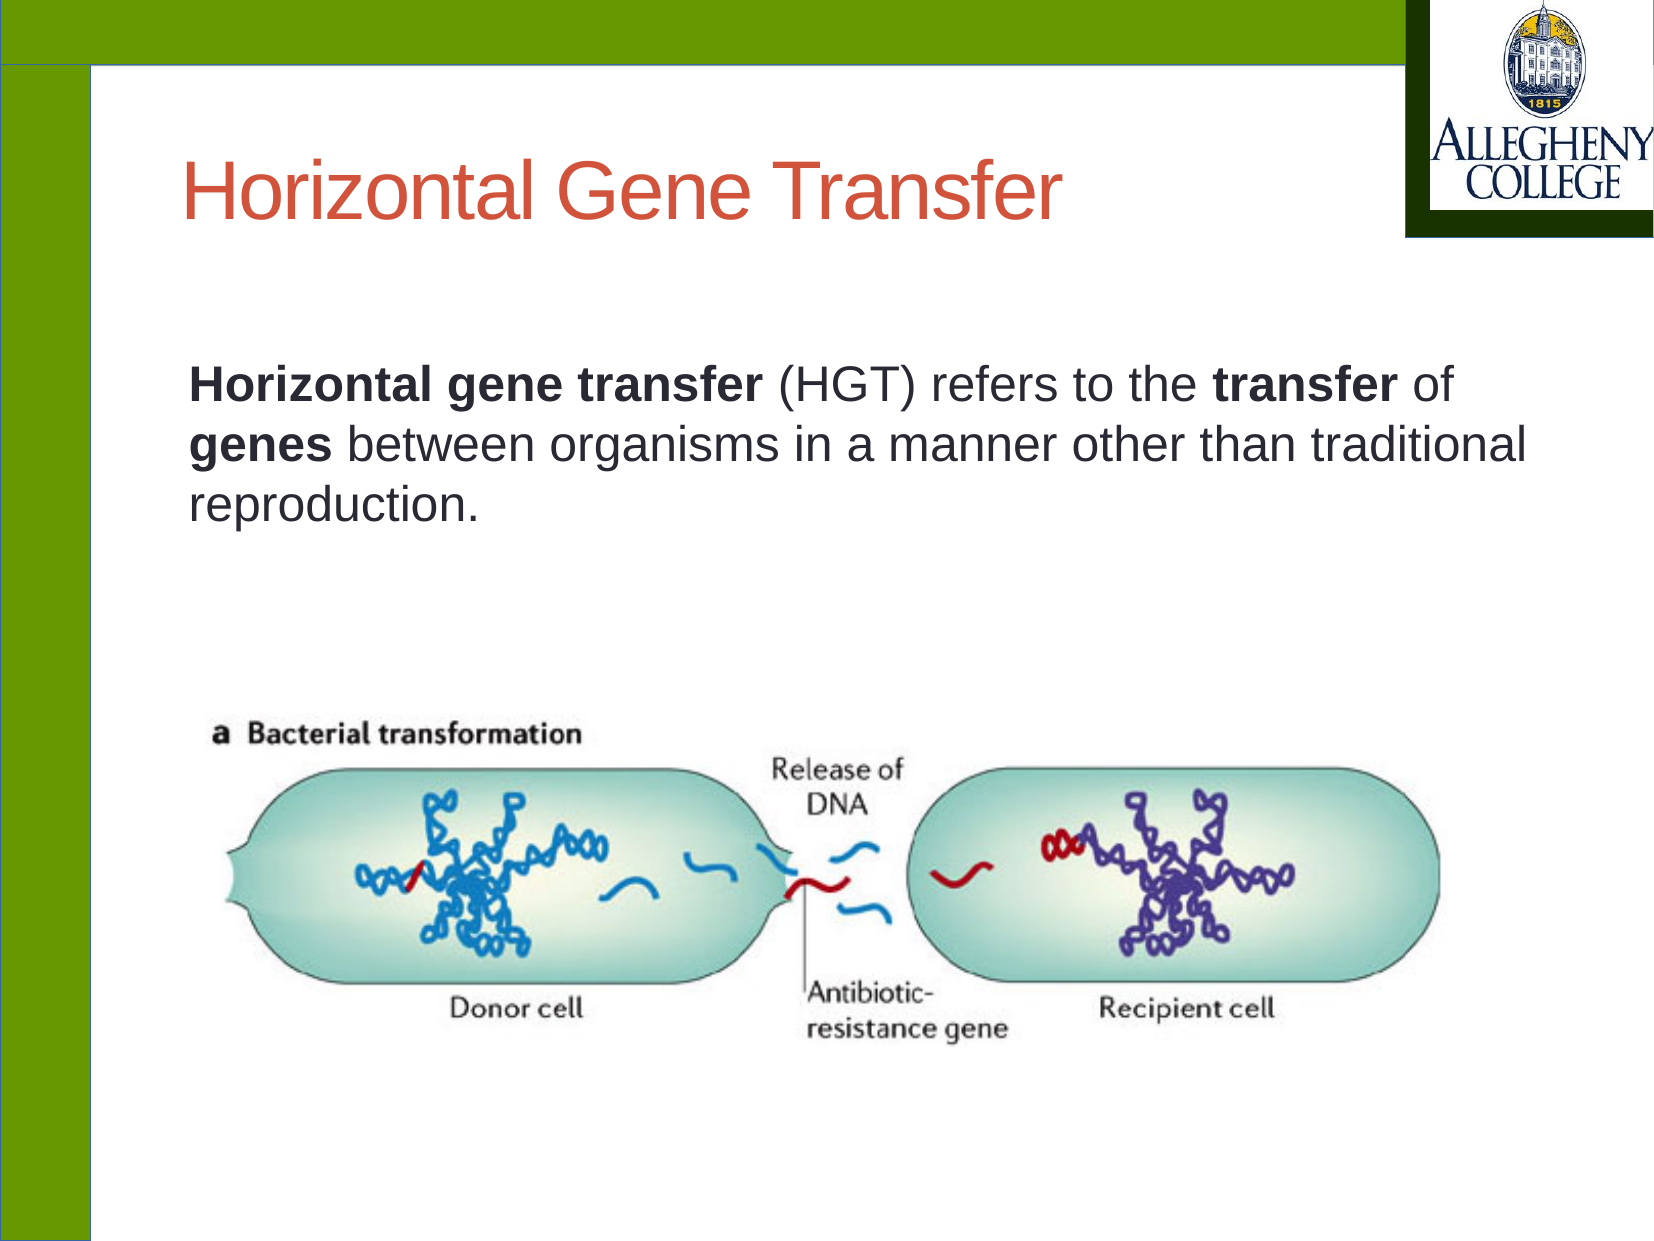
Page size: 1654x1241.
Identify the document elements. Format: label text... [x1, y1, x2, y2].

text_box [0, 0, 1654, 1241]
picture [1430, 0, 1654, 210]
picture [91, 713, 1654, 1047]
title Horizontal Gene Transfer [165, 96, 1654, 276]
text_box Horizontal gene transfer (HGT) refers to the transfer of genes between organisms in a manner other than traditional reproduction. [173, 343, 1562, 539]
